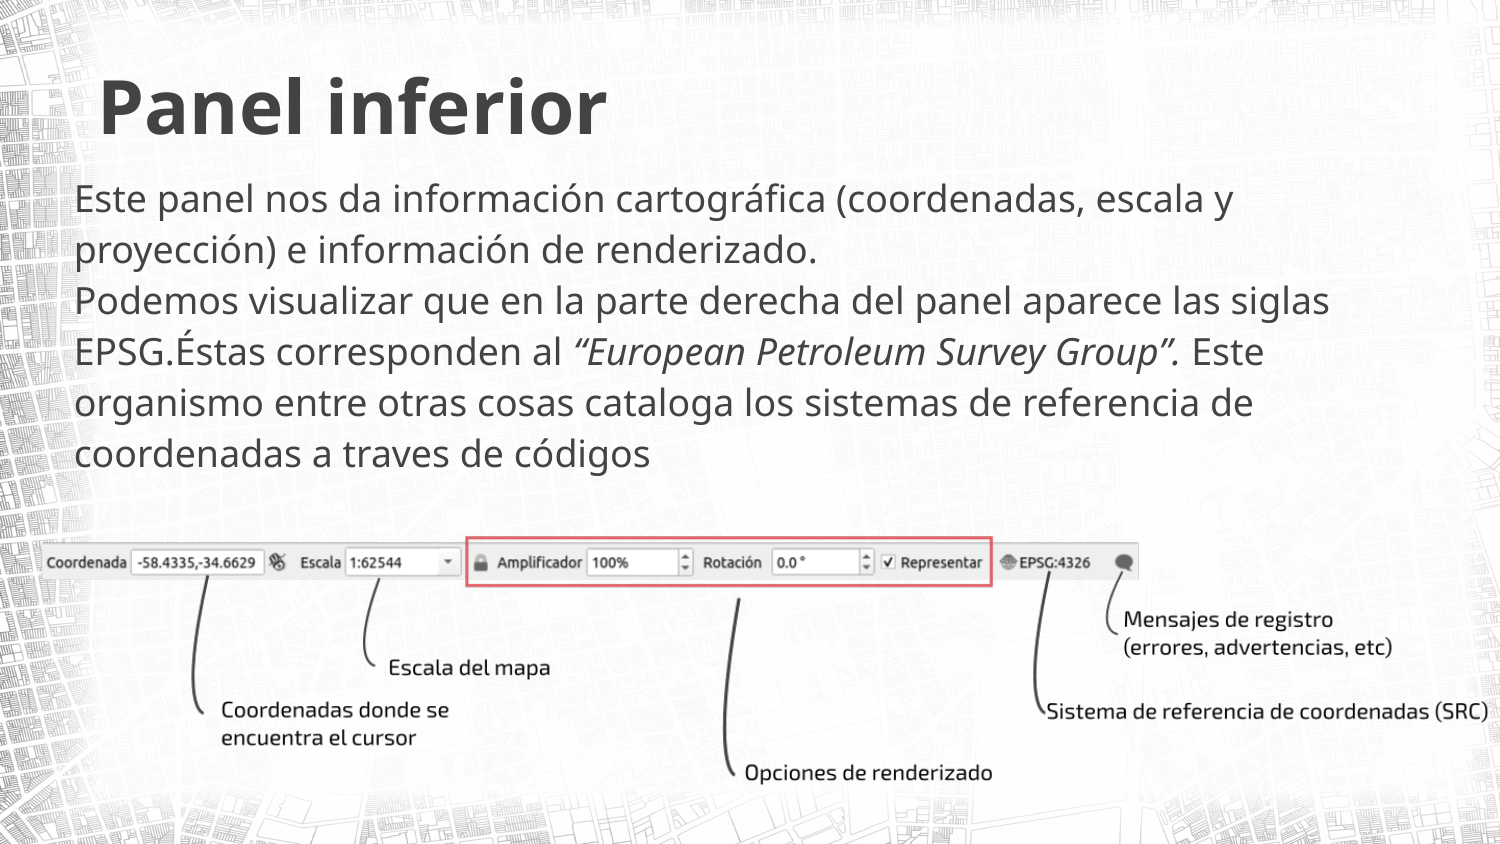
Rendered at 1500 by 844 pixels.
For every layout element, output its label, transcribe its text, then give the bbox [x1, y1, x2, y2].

text_box Este panel nos da información cartográfica (coordenadas, escala y proyección) e información de renderizado. Podemos visualizar que en la parte derecha del panel aparece las siglas EPSG.Éstas corresponden al “European Petroleum Survey Group”. Este organismo entre otras cosas cataloga los sistemas de referencia de coordenadas a traves de códigos [59, 165, 1394, 460]
text_box Panel inferior [82, 47, 1264, 165]
picture [0, 0, 1500, 844]
